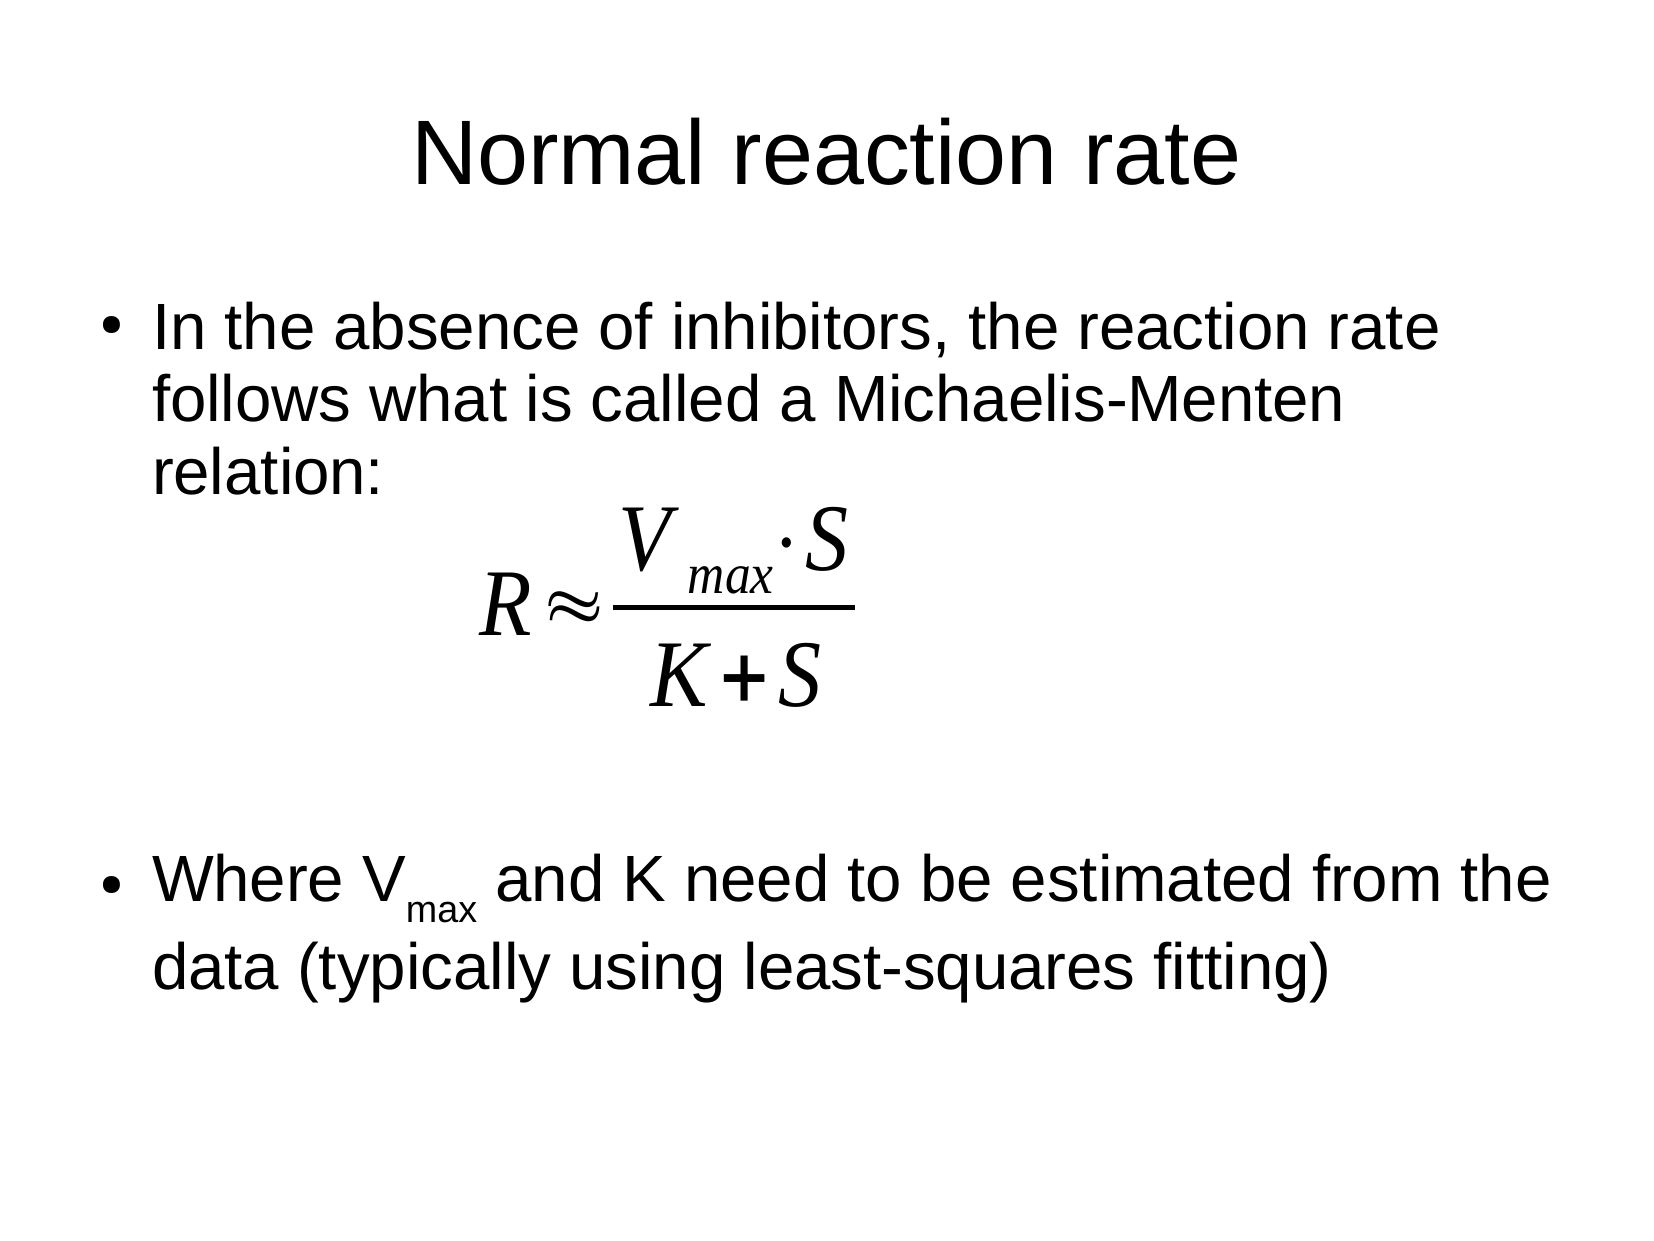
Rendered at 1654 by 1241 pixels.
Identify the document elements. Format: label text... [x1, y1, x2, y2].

list In the absence of inhibitors, the reaction rate follows what is called a Michaelis-Menten relation: Where Vmax and K need to be estimated from the data (typically using least-squares fitting) [82, 290, 1571, 1010]
title Normal reaction rate [82, 49, 1571, 257]
chart [453, 481, 880, 725]
